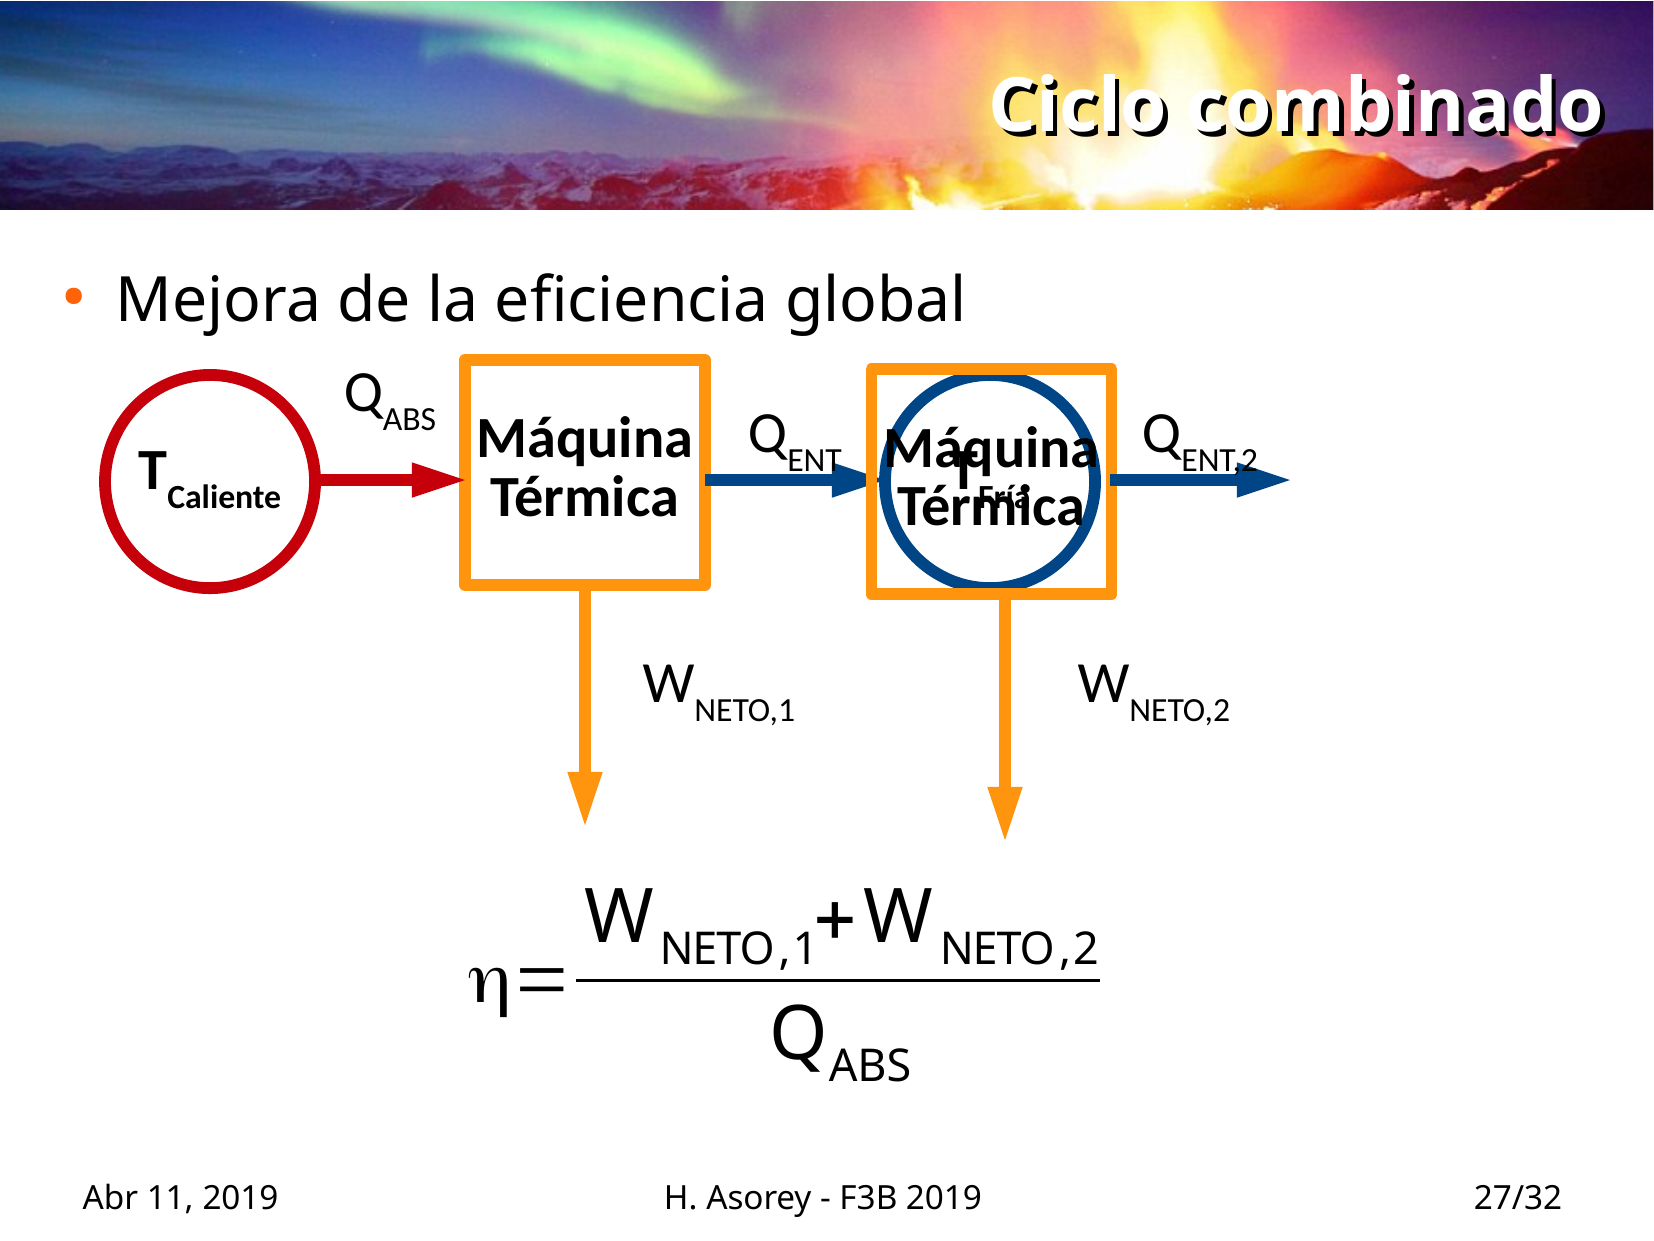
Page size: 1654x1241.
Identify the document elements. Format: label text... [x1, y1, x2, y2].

picture [0, 1, 1654, 210]
title Ciclo combinado [45, 15, 1606, 191]
text_box WNETO,2 [1047, 651, 1261, 751]
text_box Máquina Térmica [871, 369, 1112, 595]
list Mejora de la eficiencia global [45, 255, 1606, 1156]
text_box WNETO,1 [612, 651, 826, 751]
text_box Máquina Térmica [465, 360, 706, 586]
text_box TCaliente [105, 374, 315, 589]
chart [458, 870, 1111, 1092]
